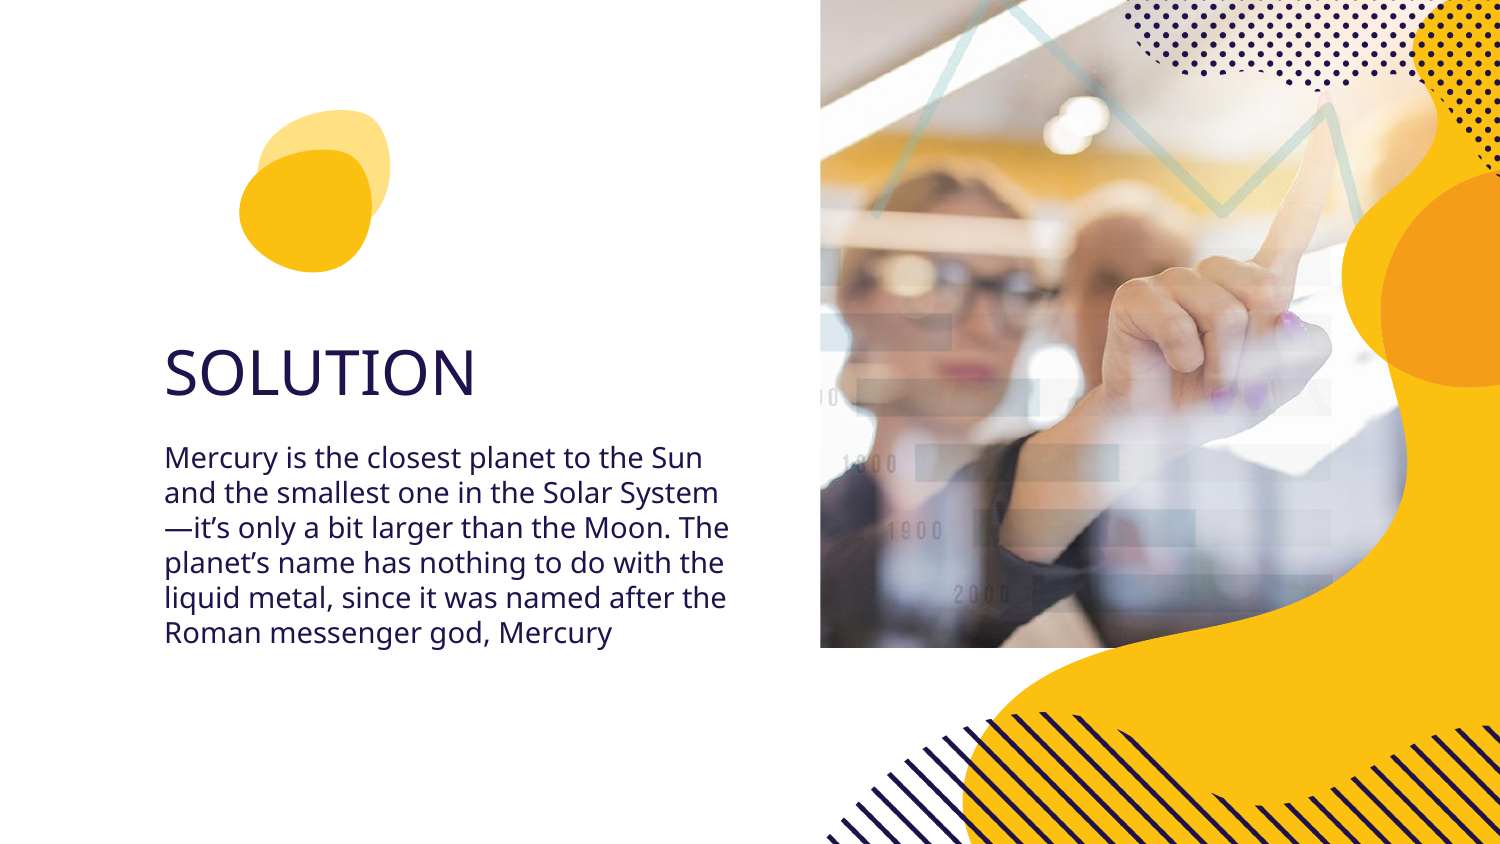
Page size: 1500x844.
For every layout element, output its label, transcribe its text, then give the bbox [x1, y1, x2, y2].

subtitle Mercury is the closest planet to the Sun and the smallest one in the Solar System—it’s only a bit larger than the Moon. The planet’s name has nothing to do with the liquid metal, since it was named after the Roman messenger god, Mercury [149, 424, 662, 725]
picture [662, 0, 1500, 844]
title SOLUTION [149, 272, 750, 423]
text_box [239, 109, 391, 273]
text_box [1341, 272, 1500, 368]
